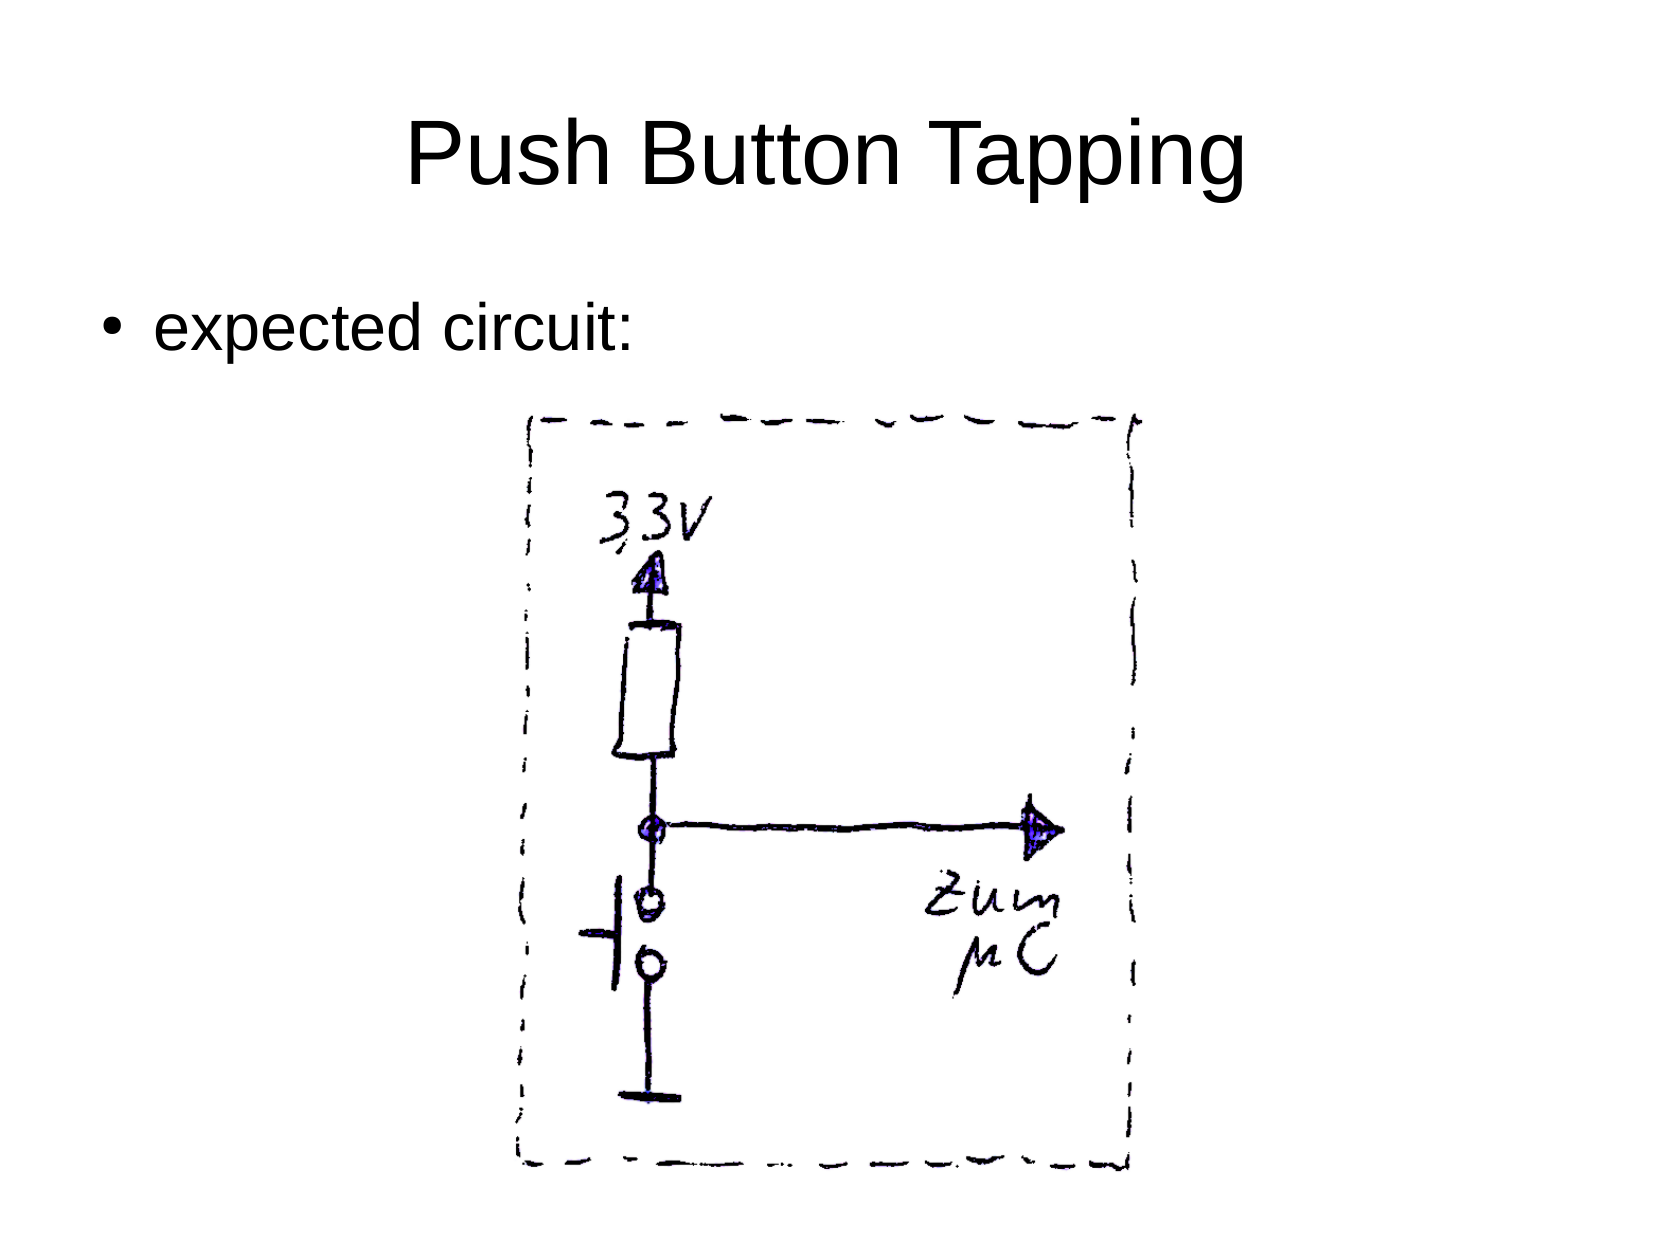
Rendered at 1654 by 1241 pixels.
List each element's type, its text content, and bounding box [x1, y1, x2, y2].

title Push Button Tapping [82, 49, 1571, 257]
list expected circuit: [82, 290, 1571, 1010]
picture [497, 401, 1158, 1188]
